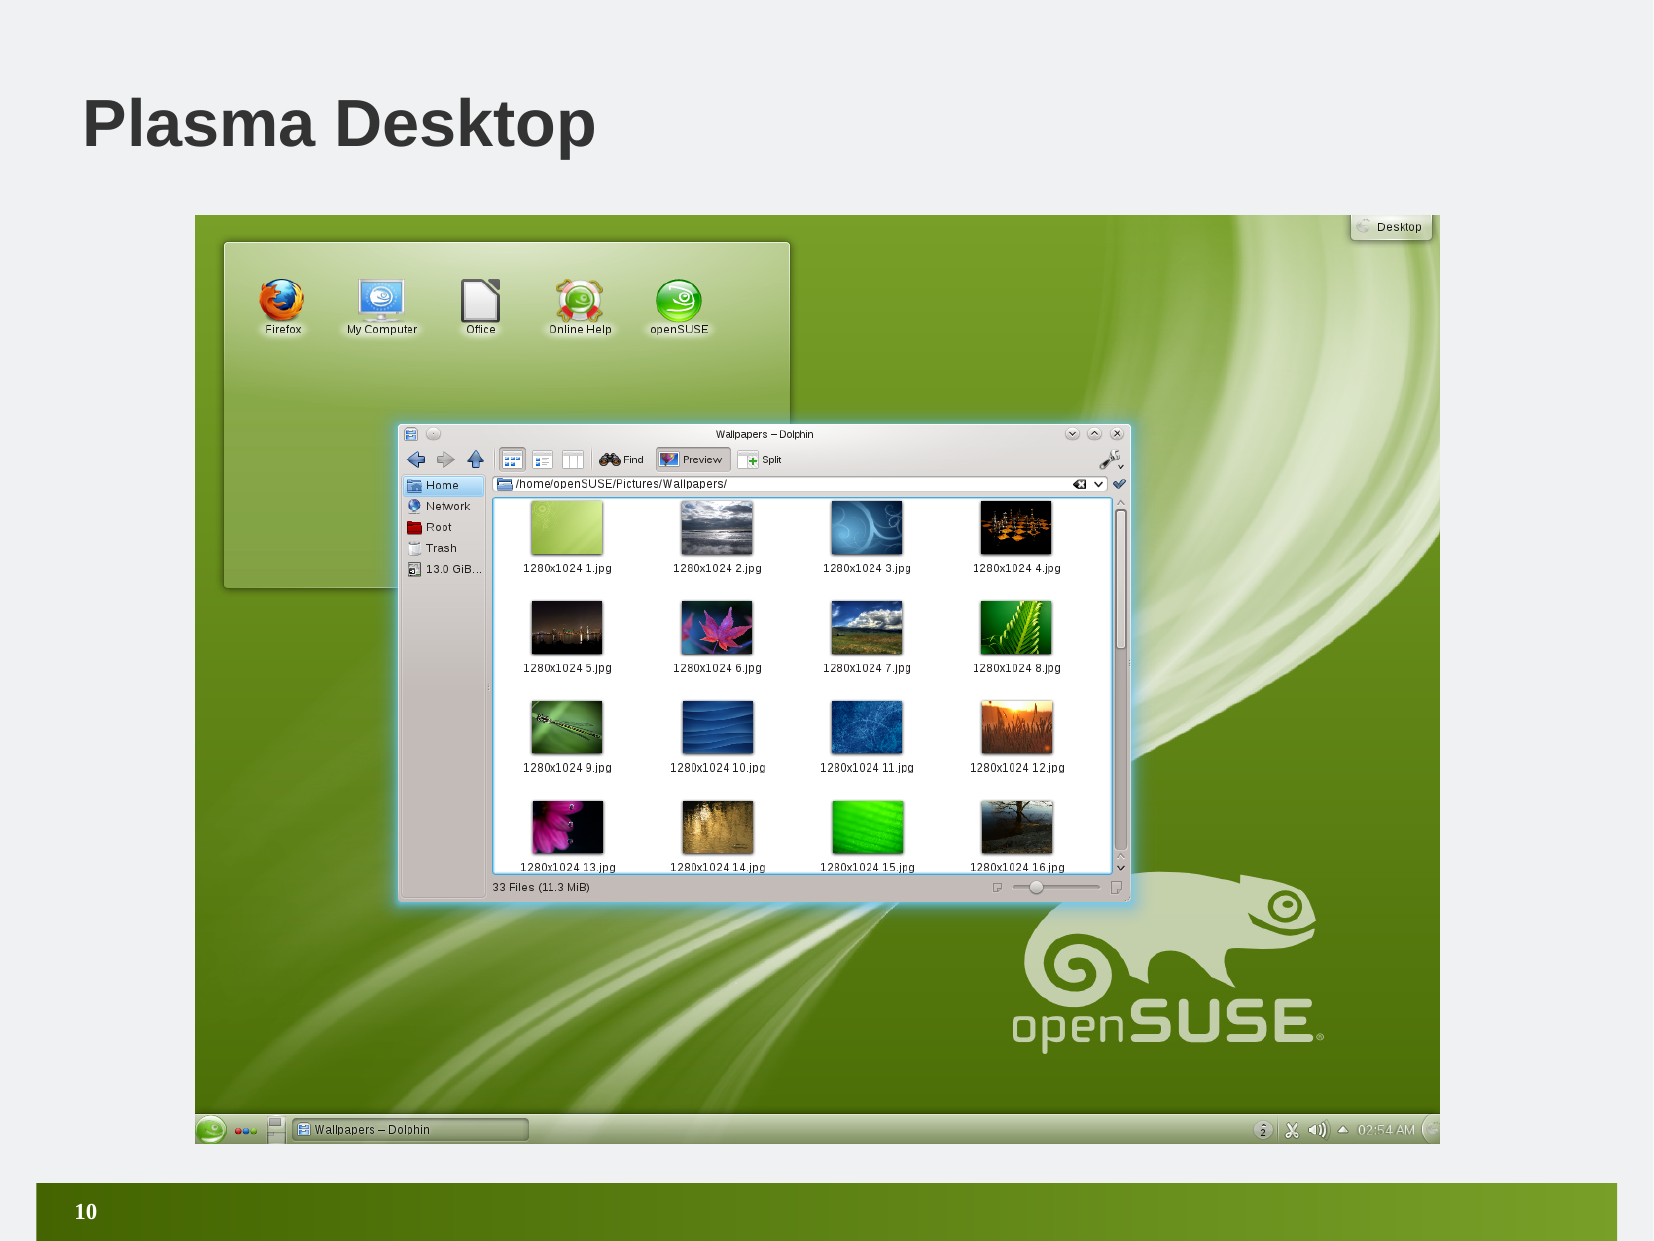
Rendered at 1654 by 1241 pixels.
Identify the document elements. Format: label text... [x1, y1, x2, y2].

picture [0, 0, 1654, 1241]
title Plasma Desktop [82, 49, 1571, 198]
